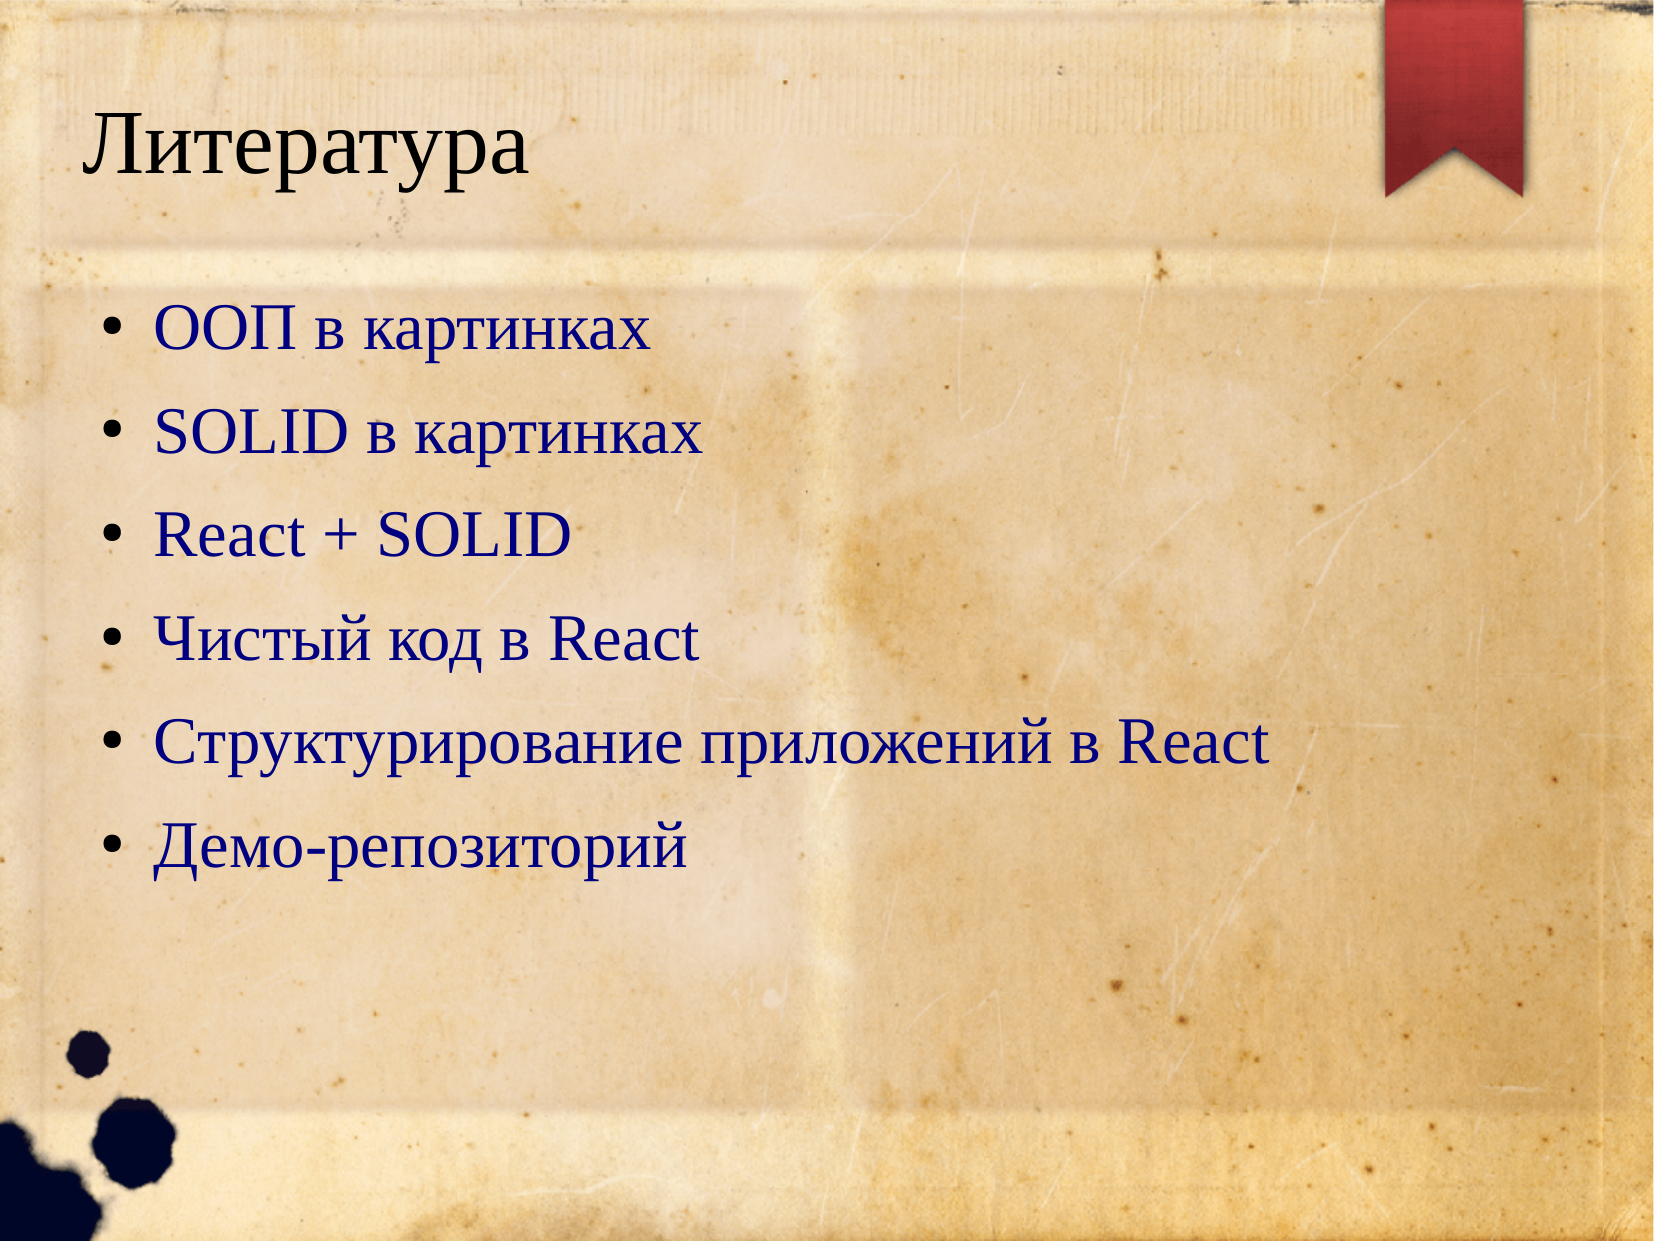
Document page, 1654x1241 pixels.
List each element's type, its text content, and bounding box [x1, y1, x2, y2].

title Литература [82, 49, 1347, 237]
list ООП в картинках SOLID в картинках React + SOLID Чистый код в React Структурирование приложений в React Демо-репозиторий [82, 290, 1538, 1010]
picture [0, 0, 1654, 1241]
